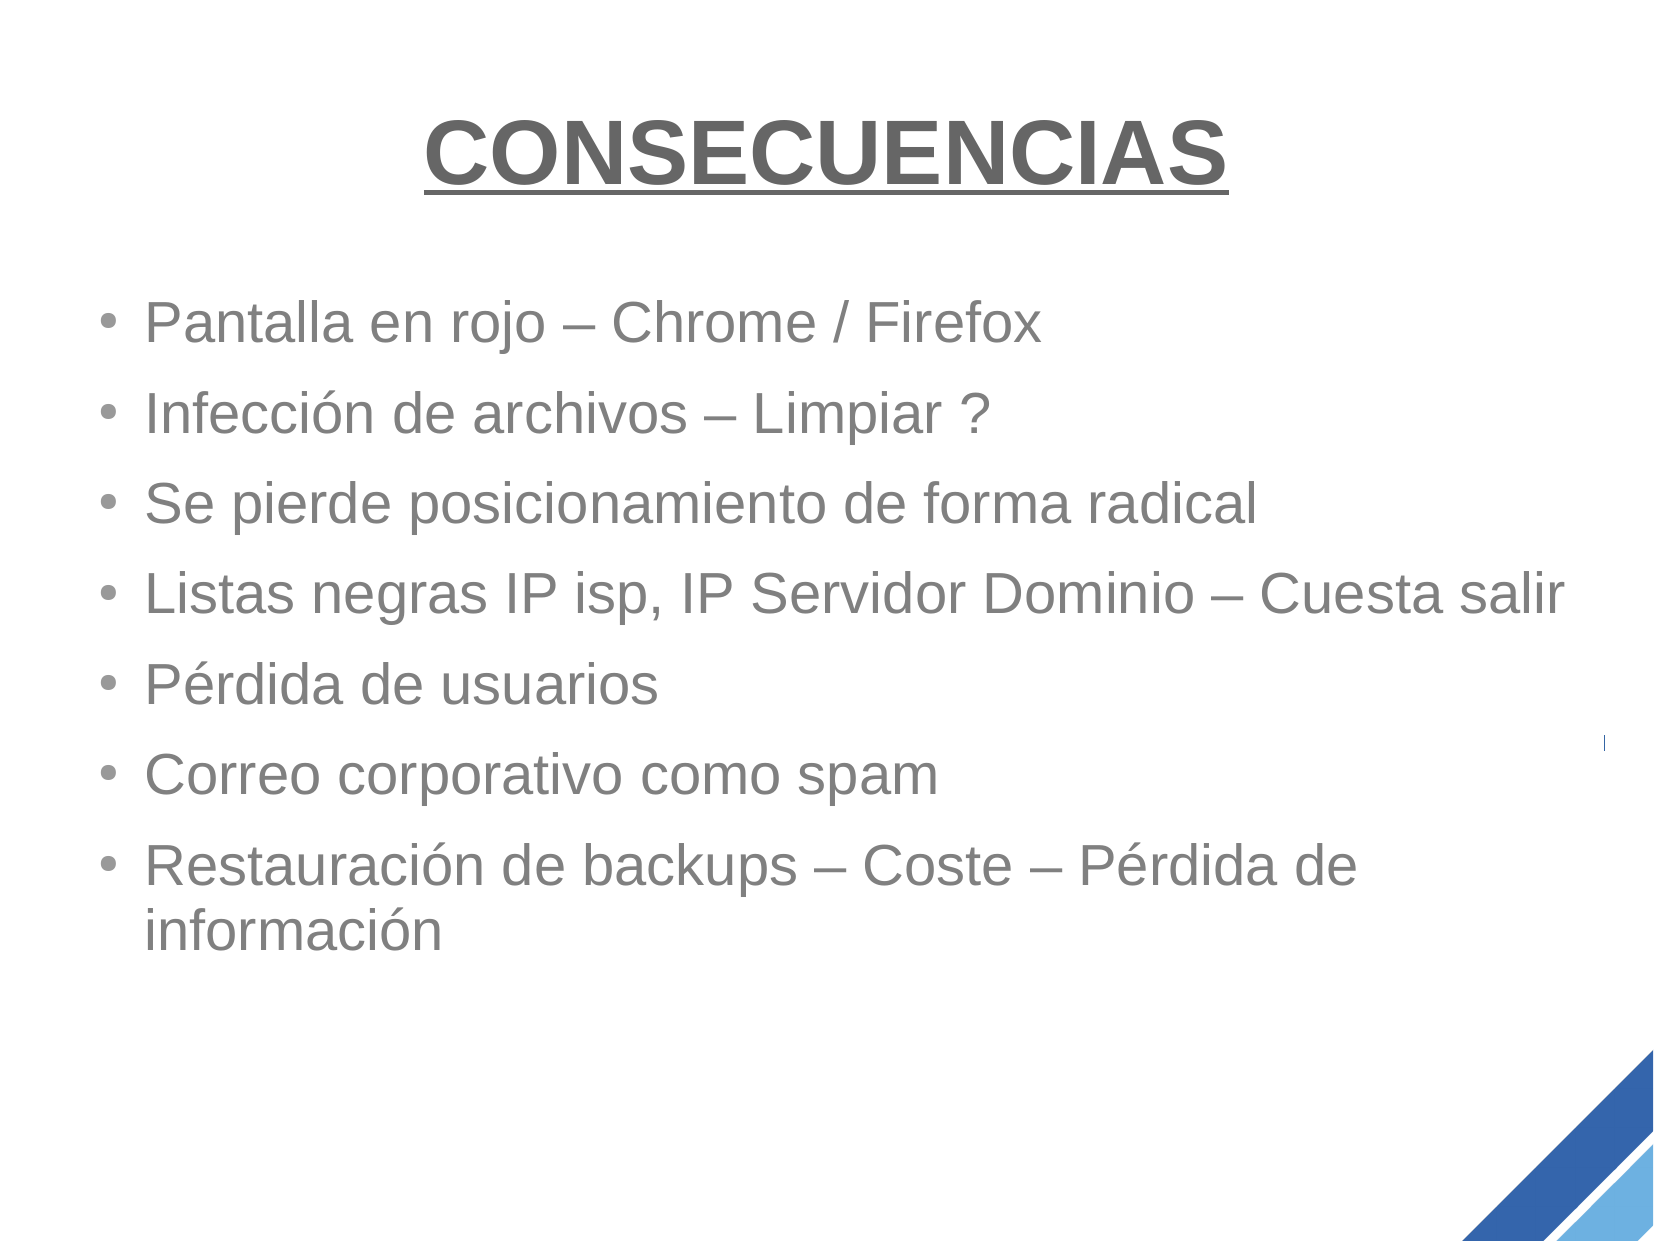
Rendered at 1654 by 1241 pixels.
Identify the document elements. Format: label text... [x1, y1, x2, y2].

title CONSECUENCIAS [82, 49, 1571, 257]
picture [1457, 1049, 1654, 1241]
list Pantalla en rojo – Chrome / Firefox Infección de archivos – Limpiar ? Se pierde posicionamiento de forma radical Listas negras IP isp, IP Servidor Dominio – Cuesta salir Pérdida de usuarios Correo corporativo como spam Restauración de backups – Coste – Pérdida de información [82, 290, 1571, 1010]
